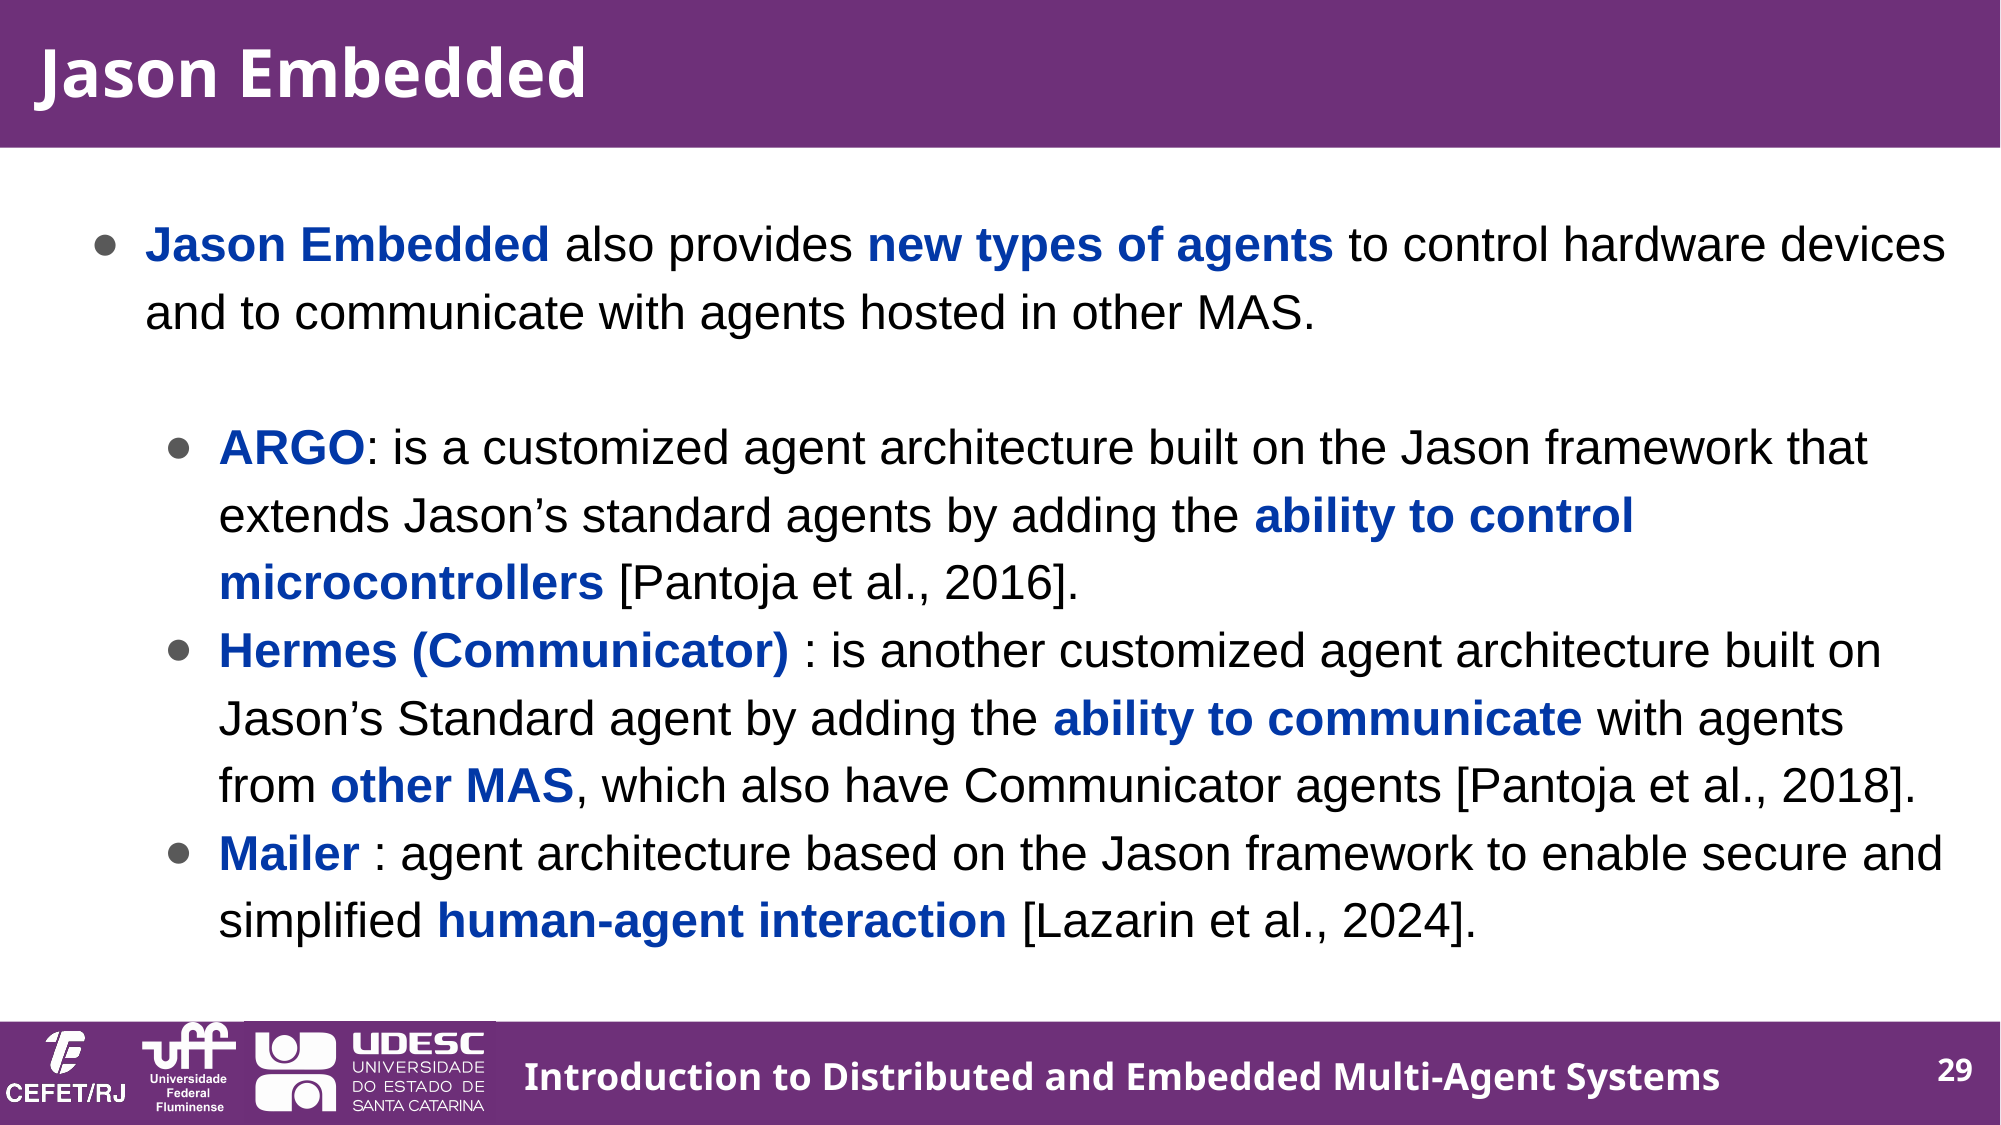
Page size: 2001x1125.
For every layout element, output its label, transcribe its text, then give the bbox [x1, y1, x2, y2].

text_box Jason Embedded also provides new types of agents to control hardware devices and to communicate with agents hosted in other MAS. ARGO: is a customized agent architecture built on the Jason framework that extends Jason’s standard agents by adding the ability to control microcontrollers [Pantoja et al., 2016]. Hermes (Communicator) : is another customized agent architecture built on Jason’s Standard agent by adding the ability to communicate with agents from other MAS, which also have Communicator agents [Pantoja et al., 2018]. Mailer : agent architecture based on the Jason framework to enable secure and simplified human-agent interaction [Lazarin et al., 2024]. [57, 188, 1967, 1016]
text_box Jason Embedded [25, 23, 1999, 119]
picture [141, 1021, 237, 1117]
picture [244, 1021, 496, 1123]
picture [6, 1009, 125, 1125]
